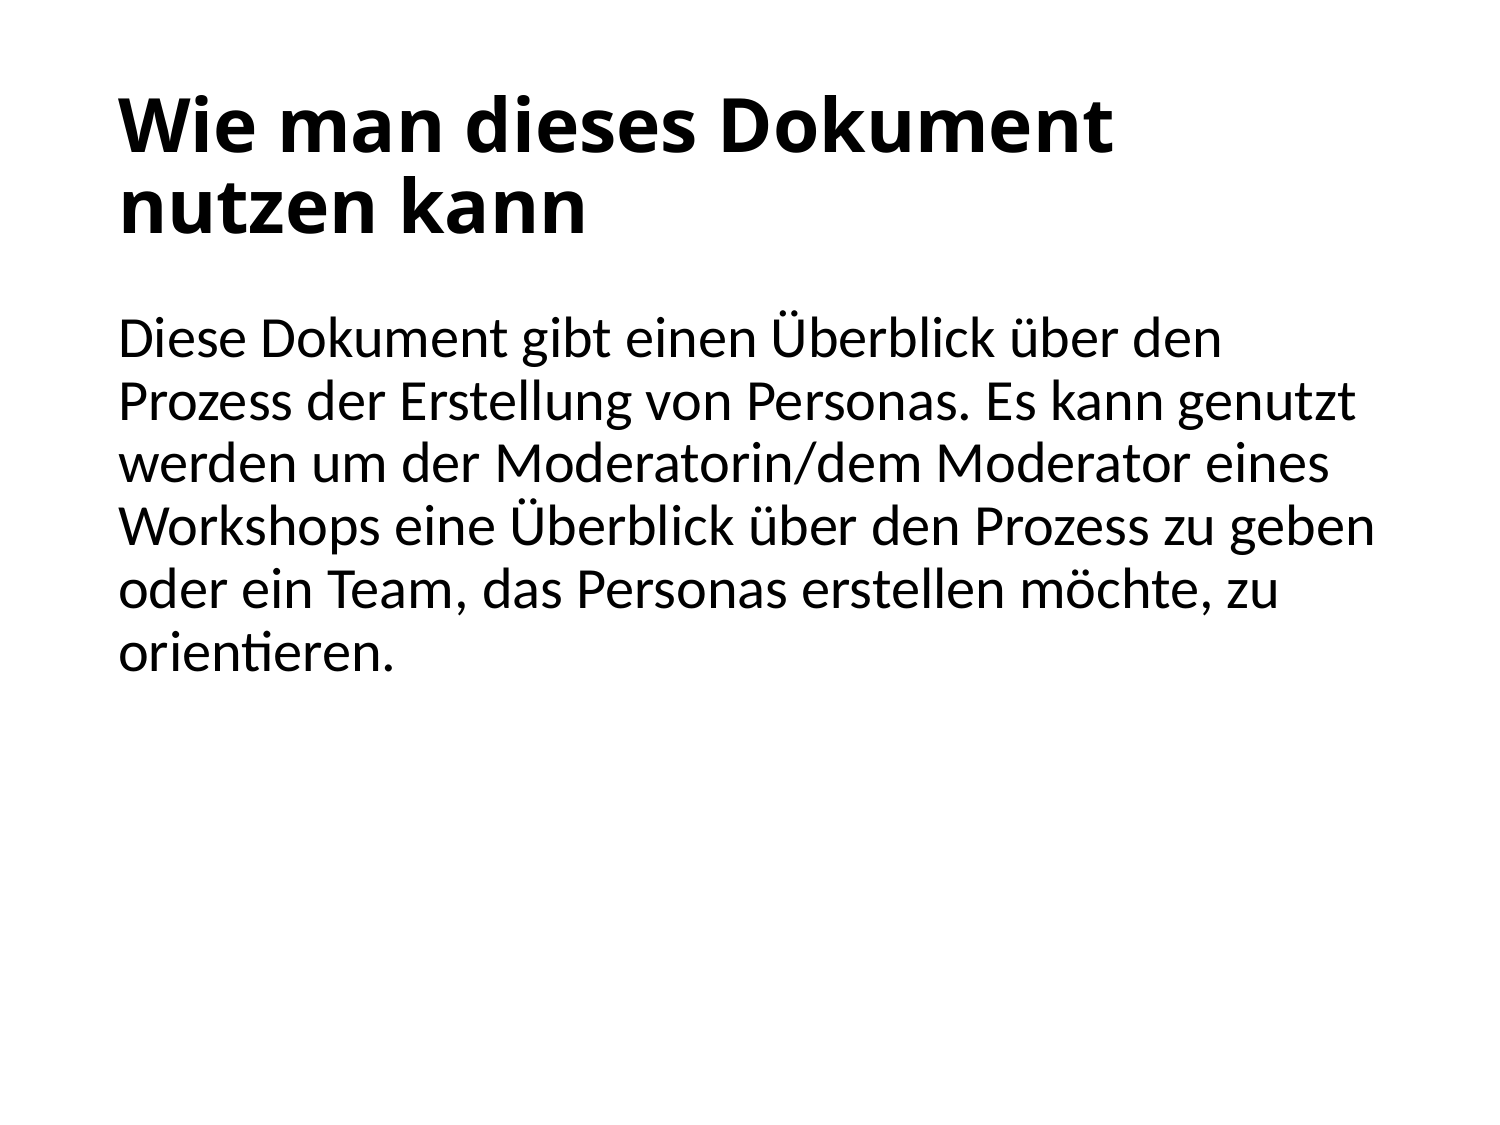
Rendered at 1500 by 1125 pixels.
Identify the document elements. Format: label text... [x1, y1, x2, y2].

list Diese Dokument gibt einen Überblick über den Prozess der Erstellung von Personas. Es kann genutzt werden um der Moderatorin/dem Moderator eines Workshops eine Überblick über den Prozess zu geben oder ein Team, das Personas erstellen möchte, zu orientieren. [103, 299, 1397, 1014]
title Wie man dieses Dokument nutzen kann [103, 59, 1397, 278]
